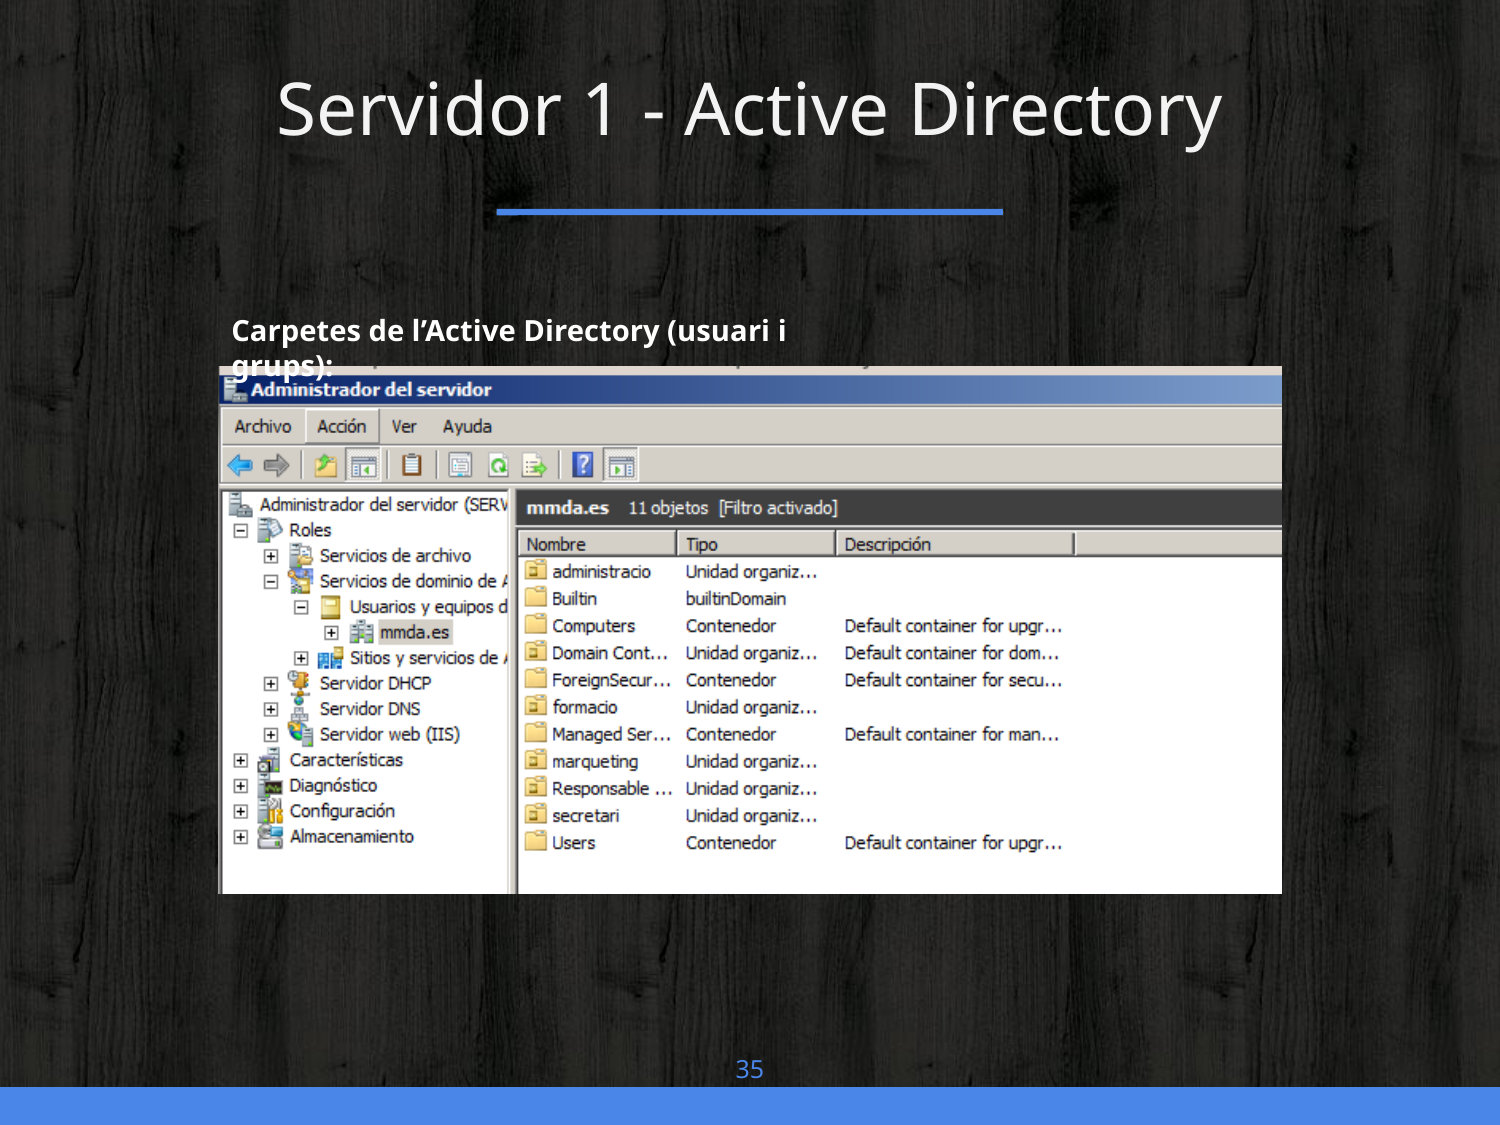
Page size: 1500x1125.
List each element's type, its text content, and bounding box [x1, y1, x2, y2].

title Servidor 1 - Active Directory [75, 0, 1425, 213]
picture [0, 0, 1500, 1087]
text_box Carpetes de l’Active Directory (usuari i grups): [216, 297, 898, 367]
text_box [0, 1087, 1500, 1125]
slide_number 35 [705, 1038, 795, 1087]
